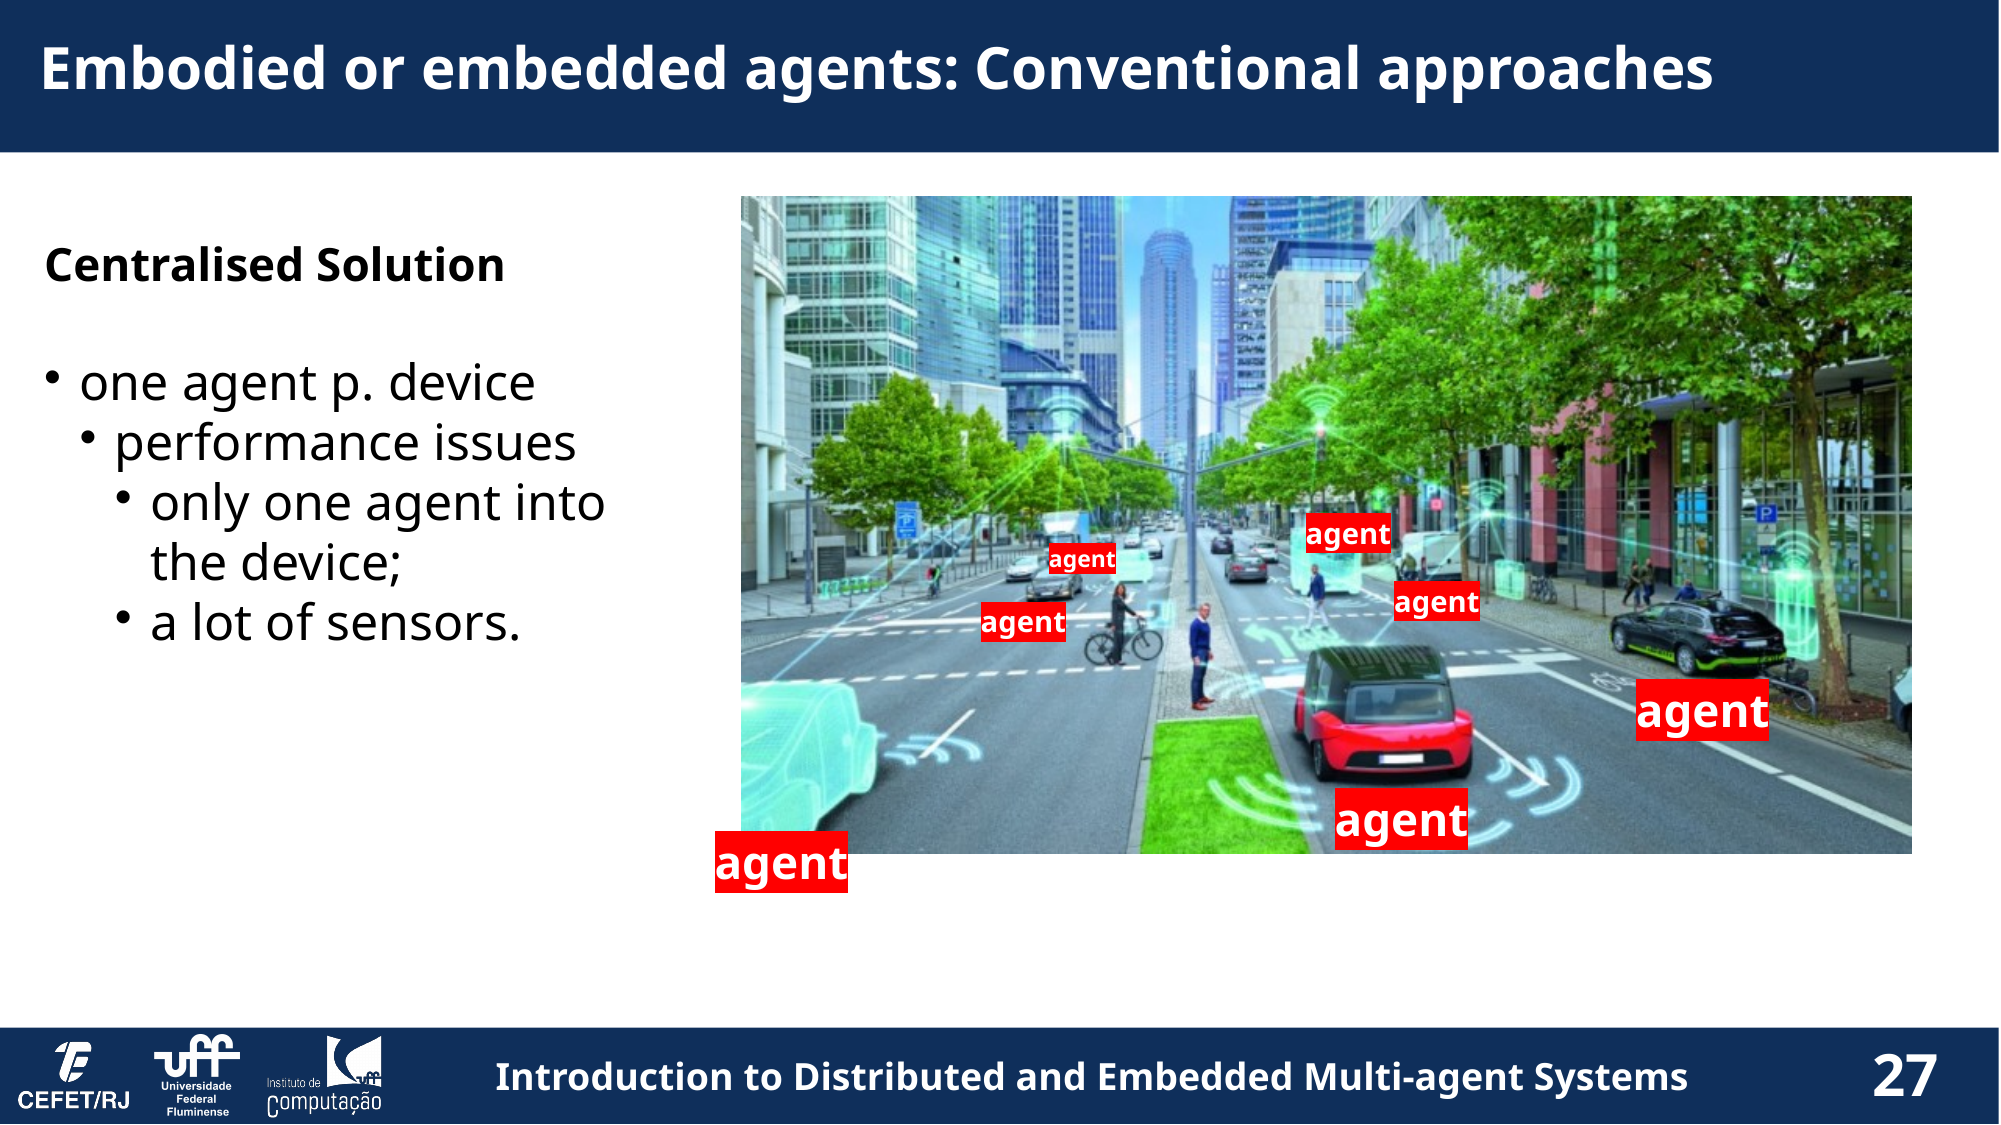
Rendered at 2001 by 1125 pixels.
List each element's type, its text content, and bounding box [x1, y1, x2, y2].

text_box agent [1240, 783, 1563, 854]
text_box agent [921, 537, 1244, 580]
picture [153, 1033, 241, 1121]
text_box Embodied or embedded agents: Conventional approaches [25, 23, 1998, 116]
text_box agent [862, 596, 1185, 647]
text_box agent [1541, 674, 1864, 745]
text_box Centralised Solution one agent p. device performance issues only one agent into the device; a lot of sensors. [29, 228, 632, 943]
text_box agent [632, 826, 943, 897]
picture [265, 1033, 383, 1118]
text_box agent [1187, 507, 1510, 558]
text_box agent [1275, 576, 1599, 626]
picture [18, 1021, 129, 1125]
picture [741, 196, 1912, 854]
